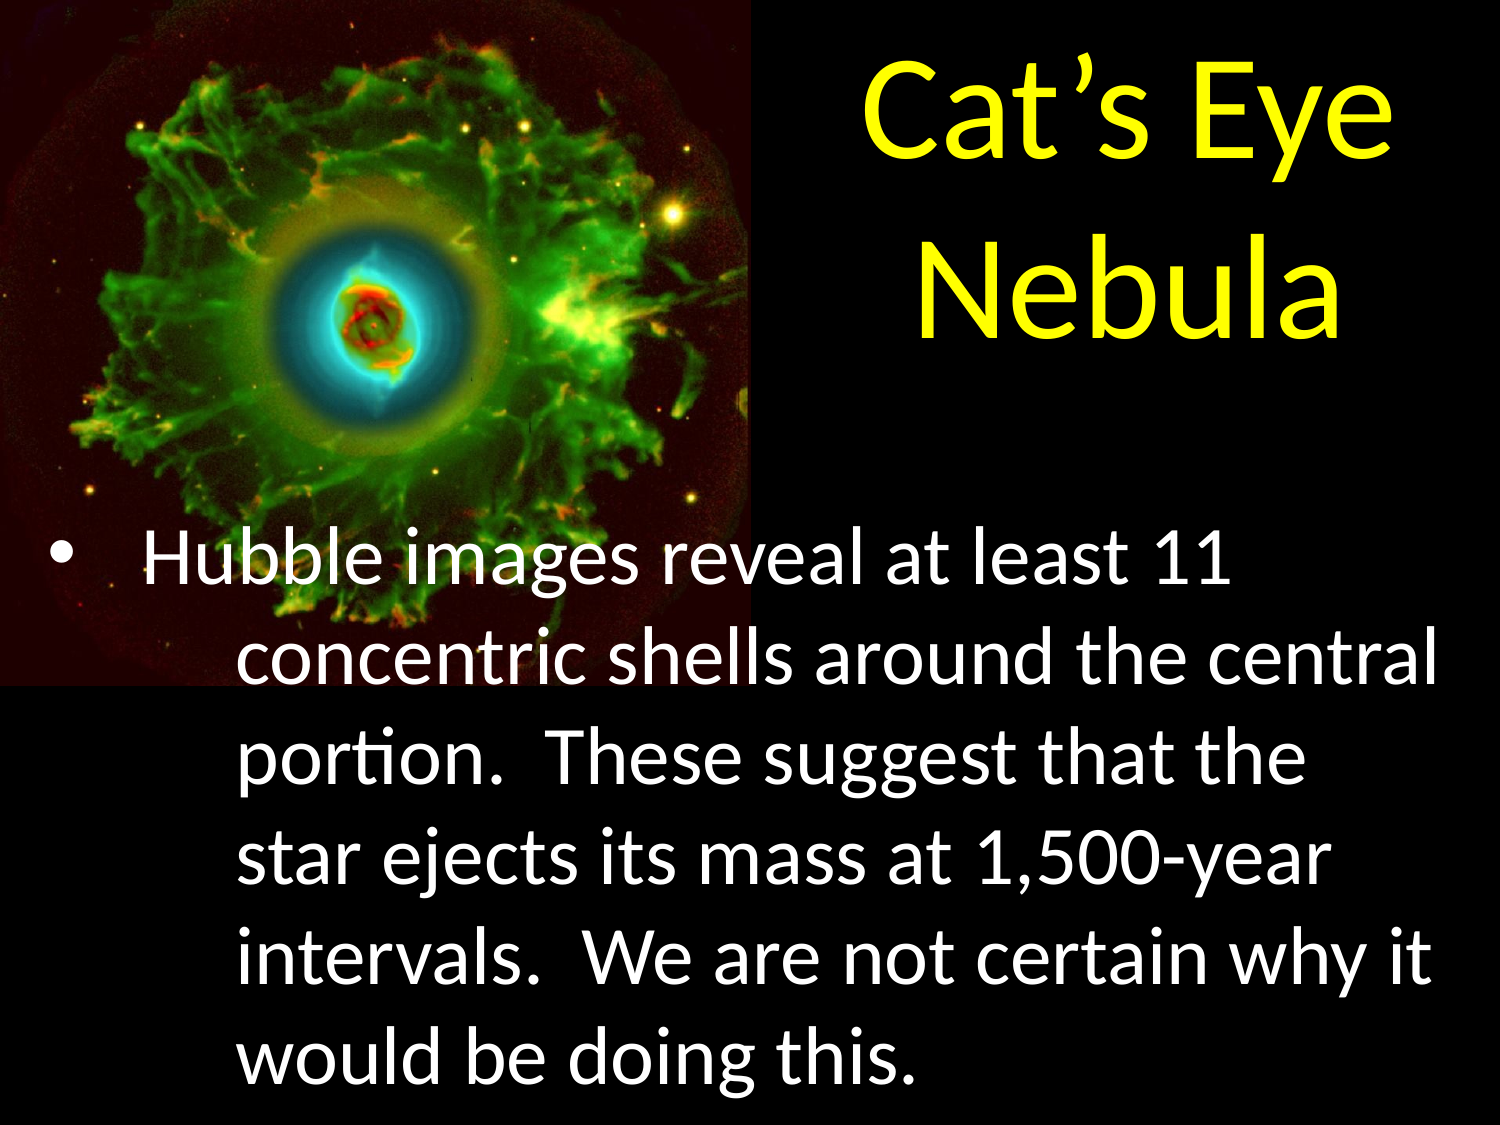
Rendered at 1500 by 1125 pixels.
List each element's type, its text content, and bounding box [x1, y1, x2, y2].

picture [0, 0, 751, 686]
text_box Hubble images reveal at least 11 concentric shells around the central portion. These suggest that the star ejects its mass at 1,500-year intervals. We are not certain why it would be doing this. [32, 493, 1468, 1115]
text_box Cat’s Eye Nebula [757, 1, 1500, 381]
